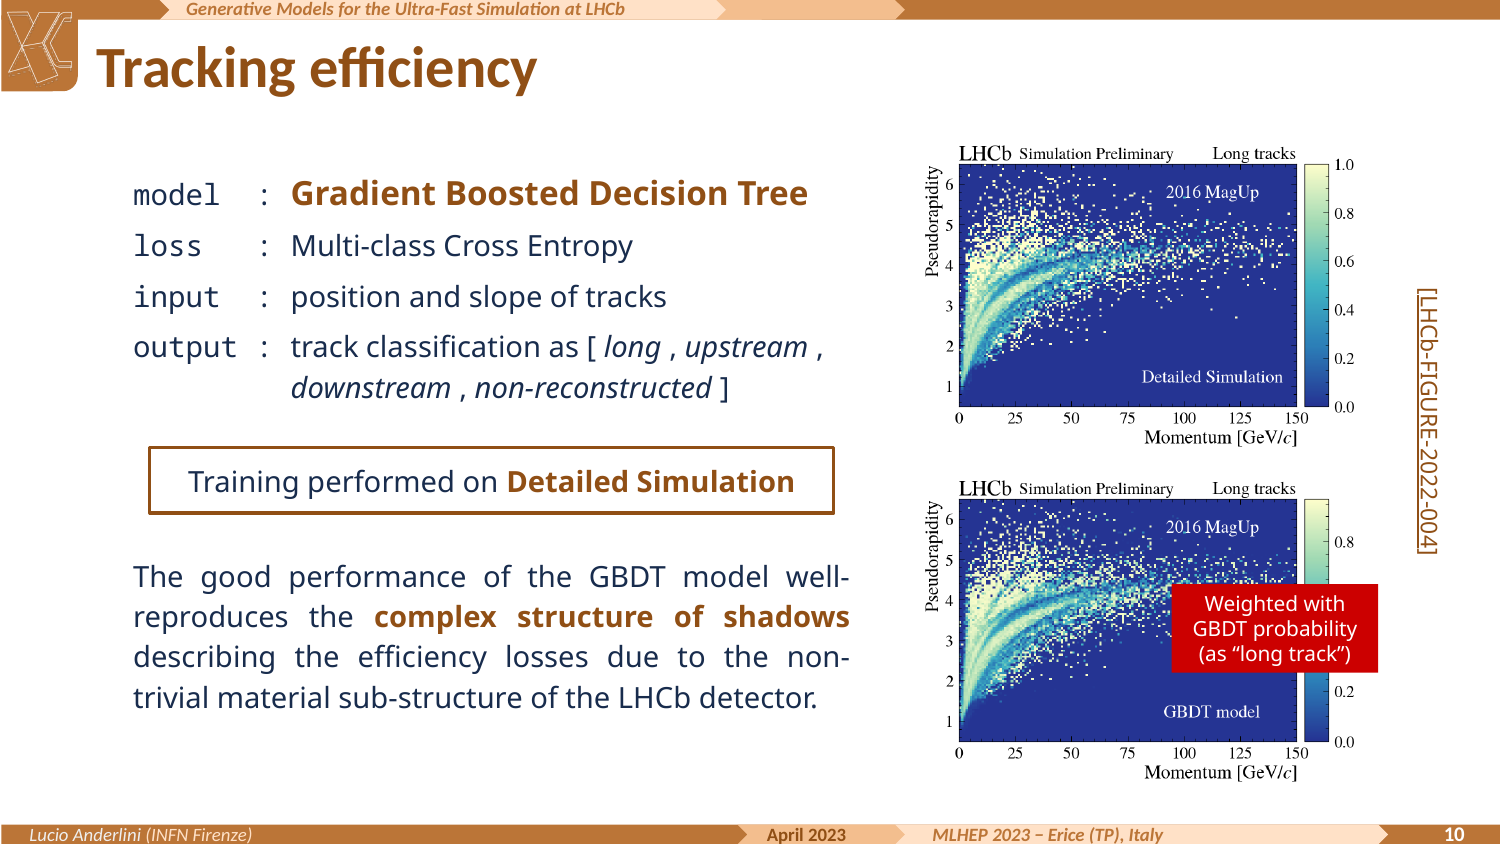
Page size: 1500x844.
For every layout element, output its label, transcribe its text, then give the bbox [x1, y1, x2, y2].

picture [913, 468, 1366, 794]
slide_number <number> [1389, 801, 1480, 844]
text_box Training performed on Detailed Simulation [149, 447, 834, 513]
text_box model : Gradient Boosted Decision Tree loss : Multi-class Cross Entropy input : position and slope of tracks output : track classification as [ long , upstream , downstream , non-reconstructed ] [118, 146, 866, 424]
text_box The good performance of the GBDT model well-reproduces the complex structure of shadows describing the efficiency losses due to the non-trivial material sub-structure of the LHCb detector. [118, 538, 866, 729]
title Tracking efficiency [81, 14, 1480, 109]
text_box [LHCb-FIGURE-2022-004] [1398, 268, 1458, 576]
picture [913, 133, 1366, 459]
text_box Weighted with GBDT probability (as “long track”) [1171, 584, 1379, 673]
